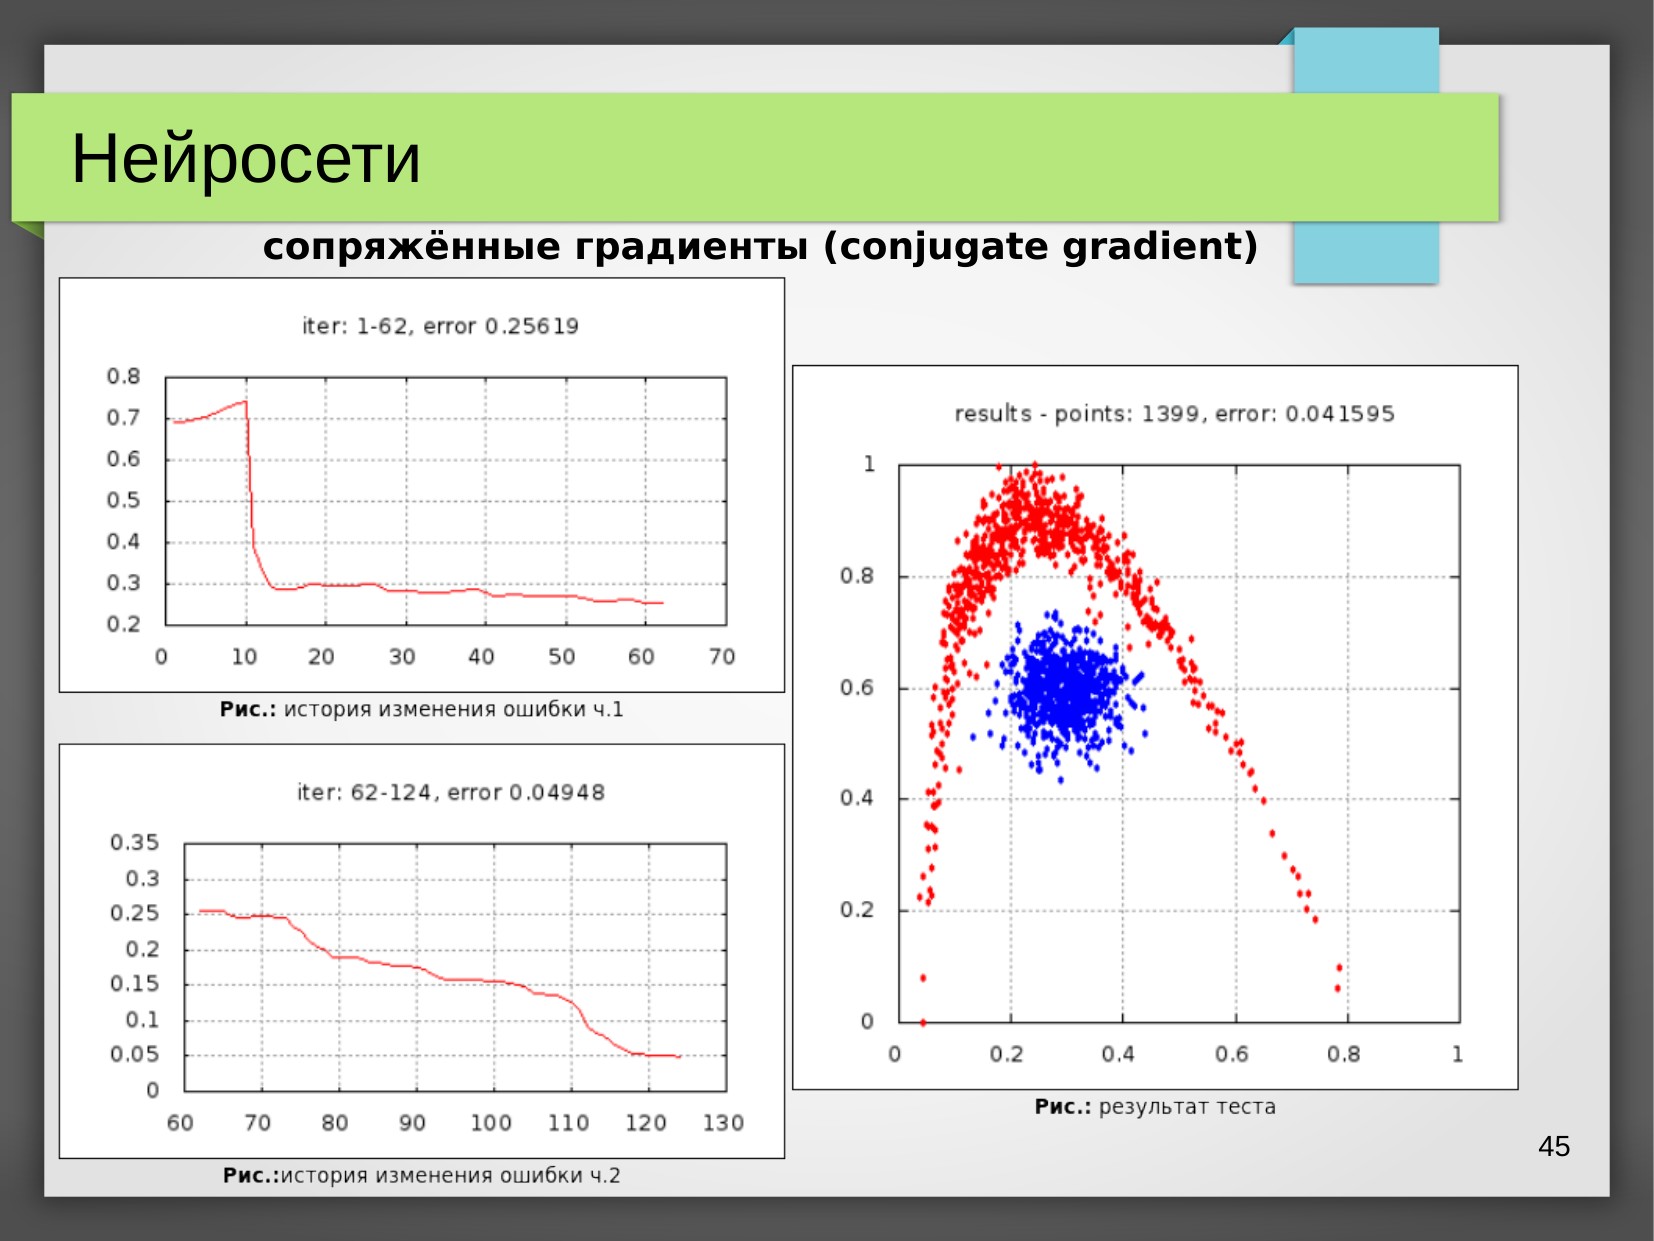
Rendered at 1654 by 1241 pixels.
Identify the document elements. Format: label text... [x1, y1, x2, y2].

text_box сопряжённые градиенты (conjugate gradient) [248, 217, 1276, 276]
title Нейросети [70, 118, 1205, 199]
picture [0, 0, 1654, 1241]
